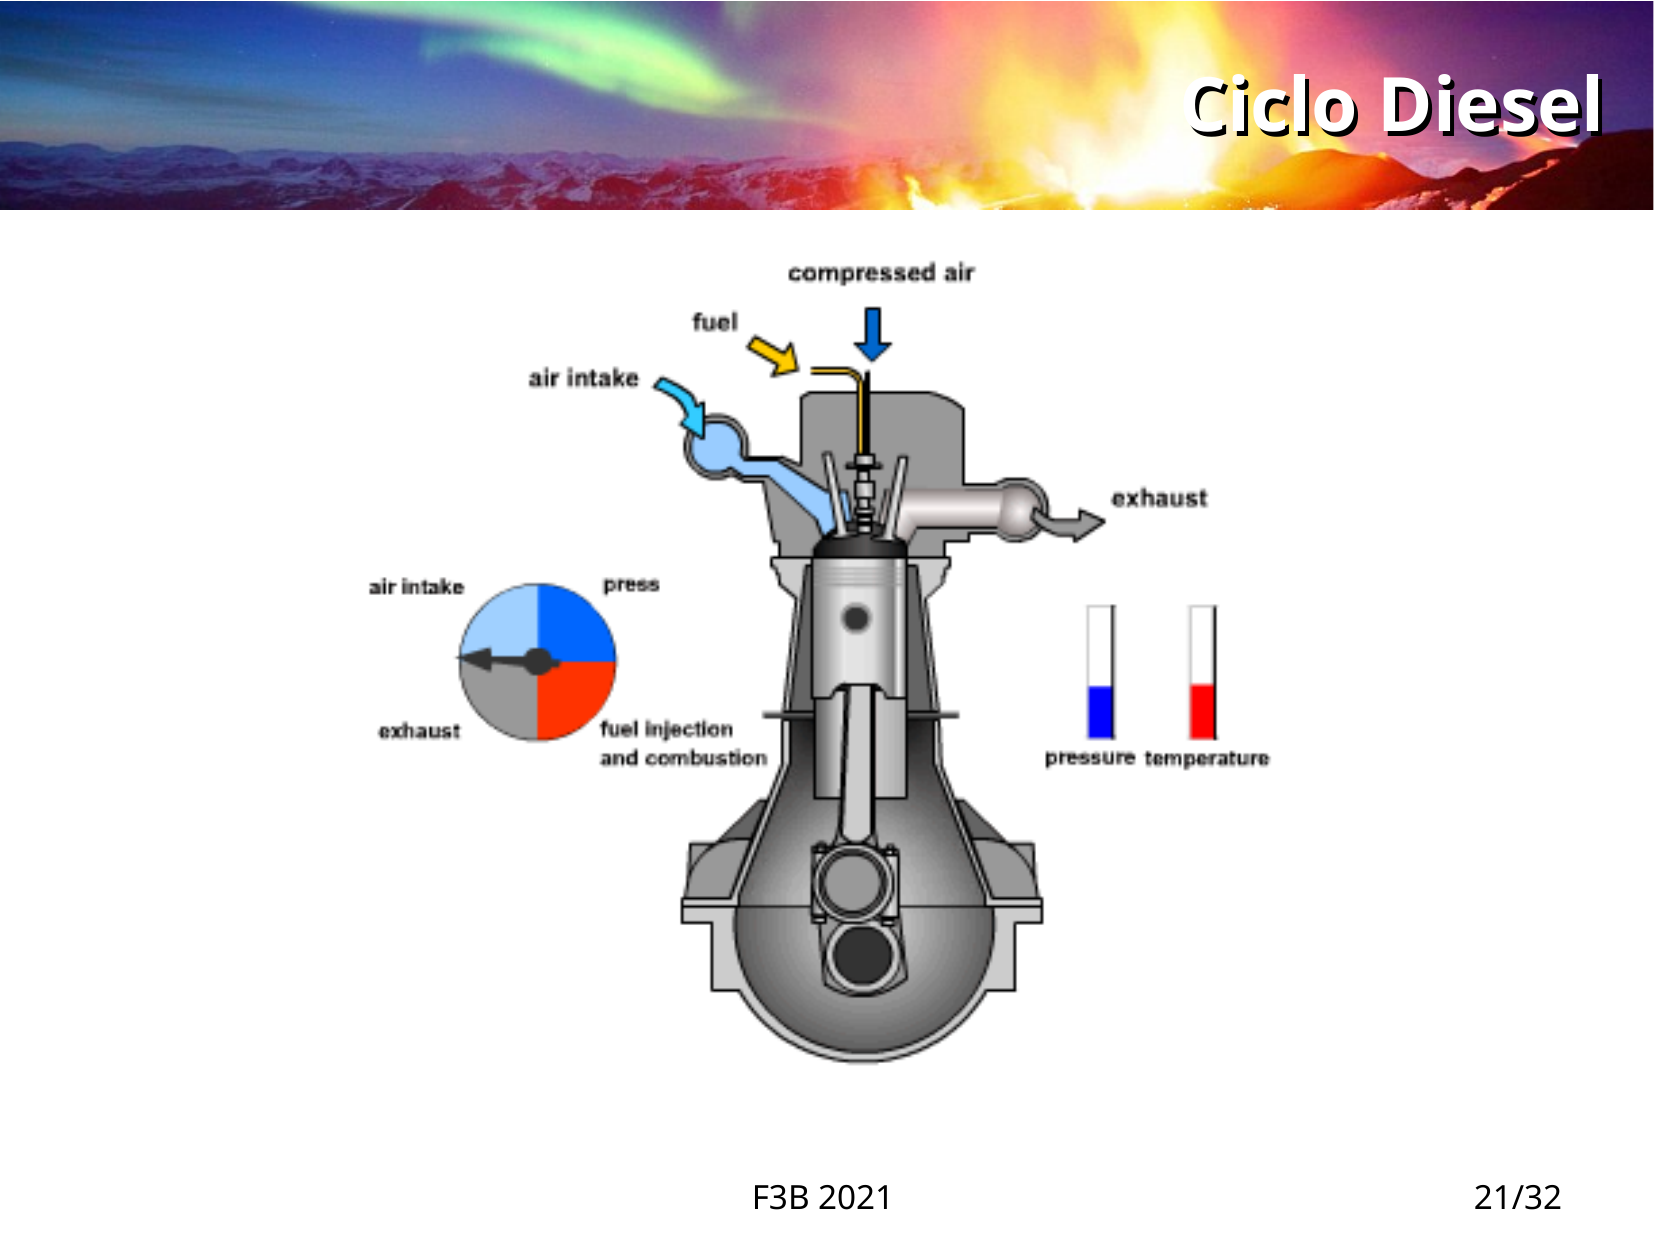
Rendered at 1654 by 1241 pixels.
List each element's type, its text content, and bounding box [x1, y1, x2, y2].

picture [284, 254, 1366, 1156]
picture [0, 1, 1654, 210]
title Ciclo Diesel [45, 15, 1606, 191]
